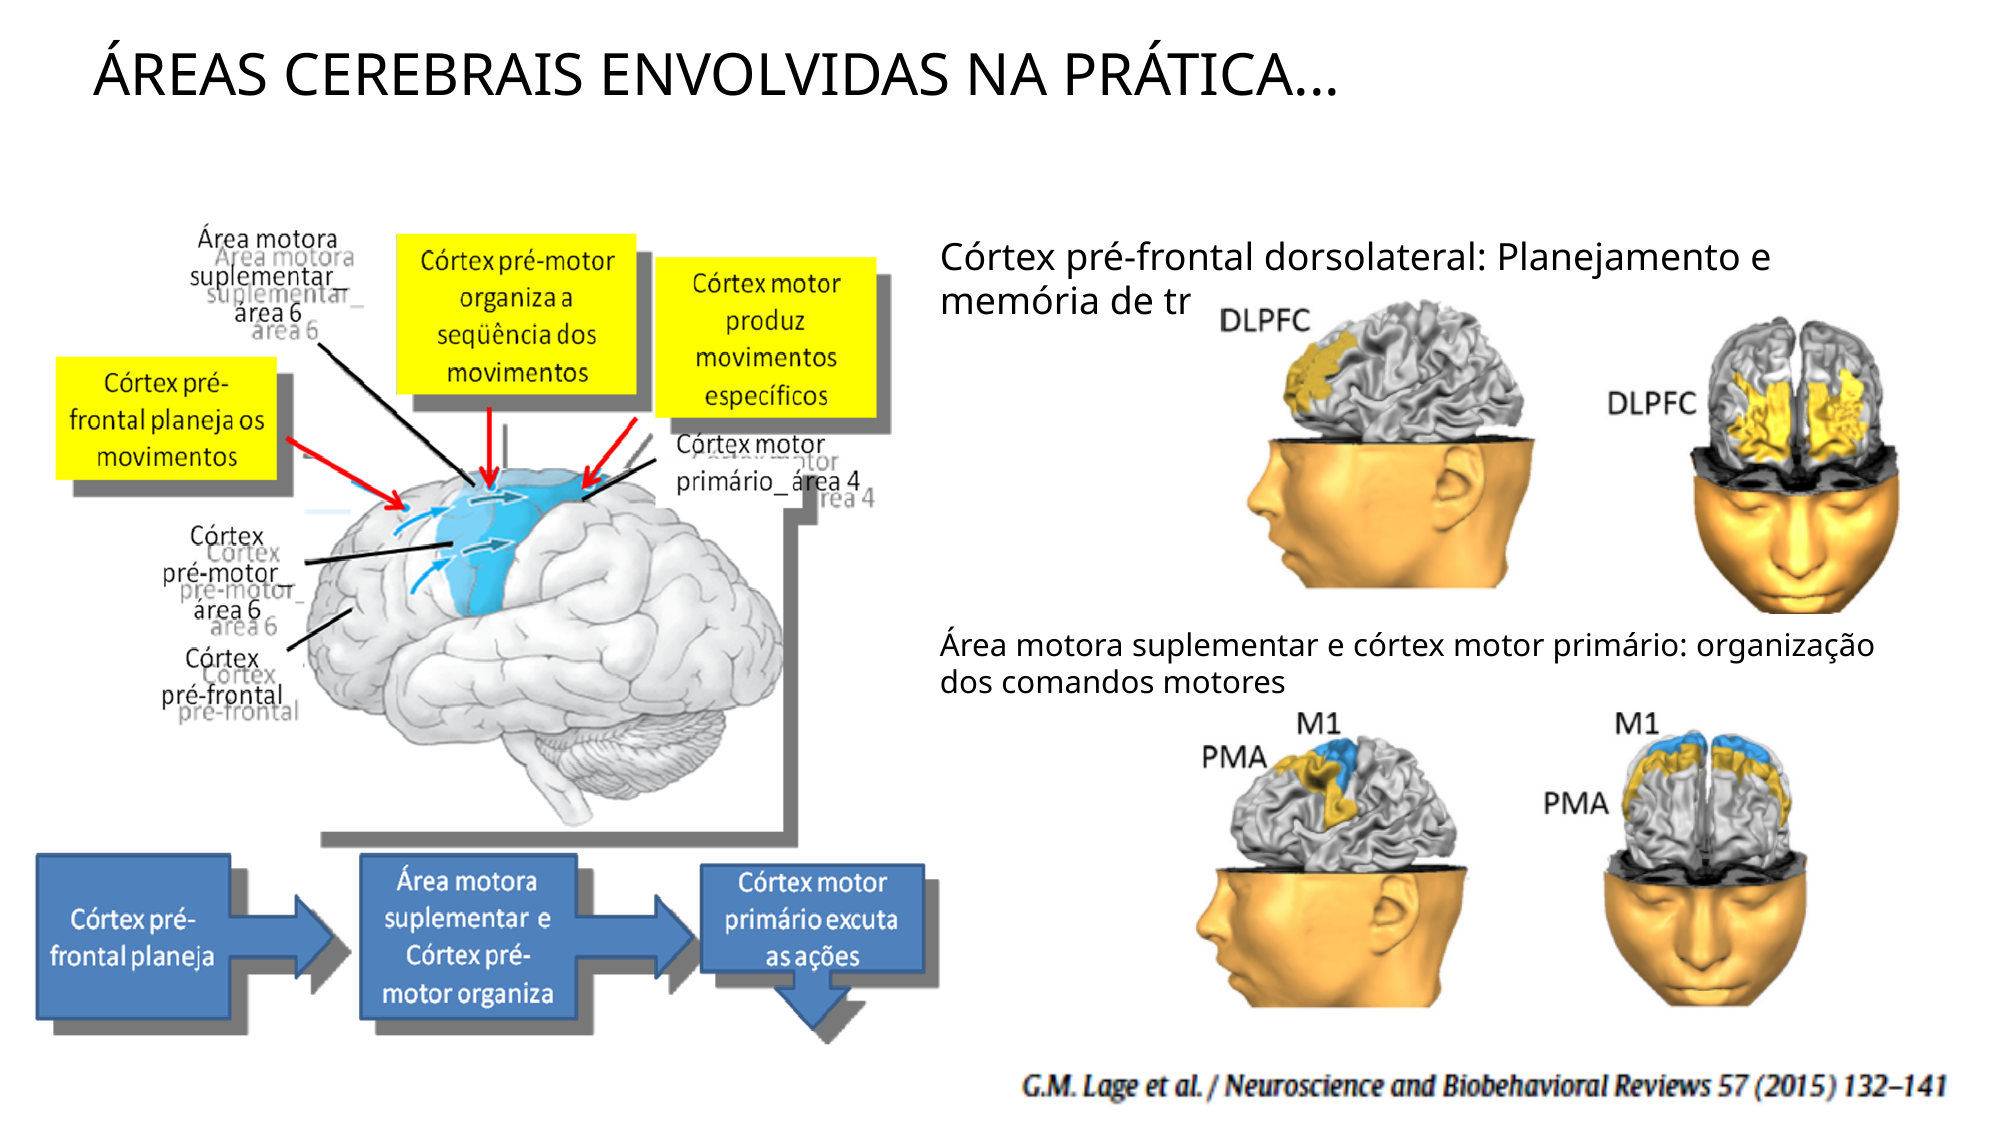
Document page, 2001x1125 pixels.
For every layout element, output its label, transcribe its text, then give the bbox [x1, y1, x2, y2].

text_box ÁREAS CEREBRAIS ENVOLVIDAS NA PRÁTICA... [78, 29, 1857, 115]
picture [992, 1031, 1964, 1125]
picture [1190, 284, 1999, 614]
text_box Área motora suplementar e córtex motor primário: organização dos comandos motores [925, 617, 1920, 753]
picture [1144, 753, 1876, 1025]
text_box Córtex pré-frontal dorsolateral: Planejamento e memória de trabalho [925, 225, 1920, 375]
picture [32, 210, 926, 1032]
